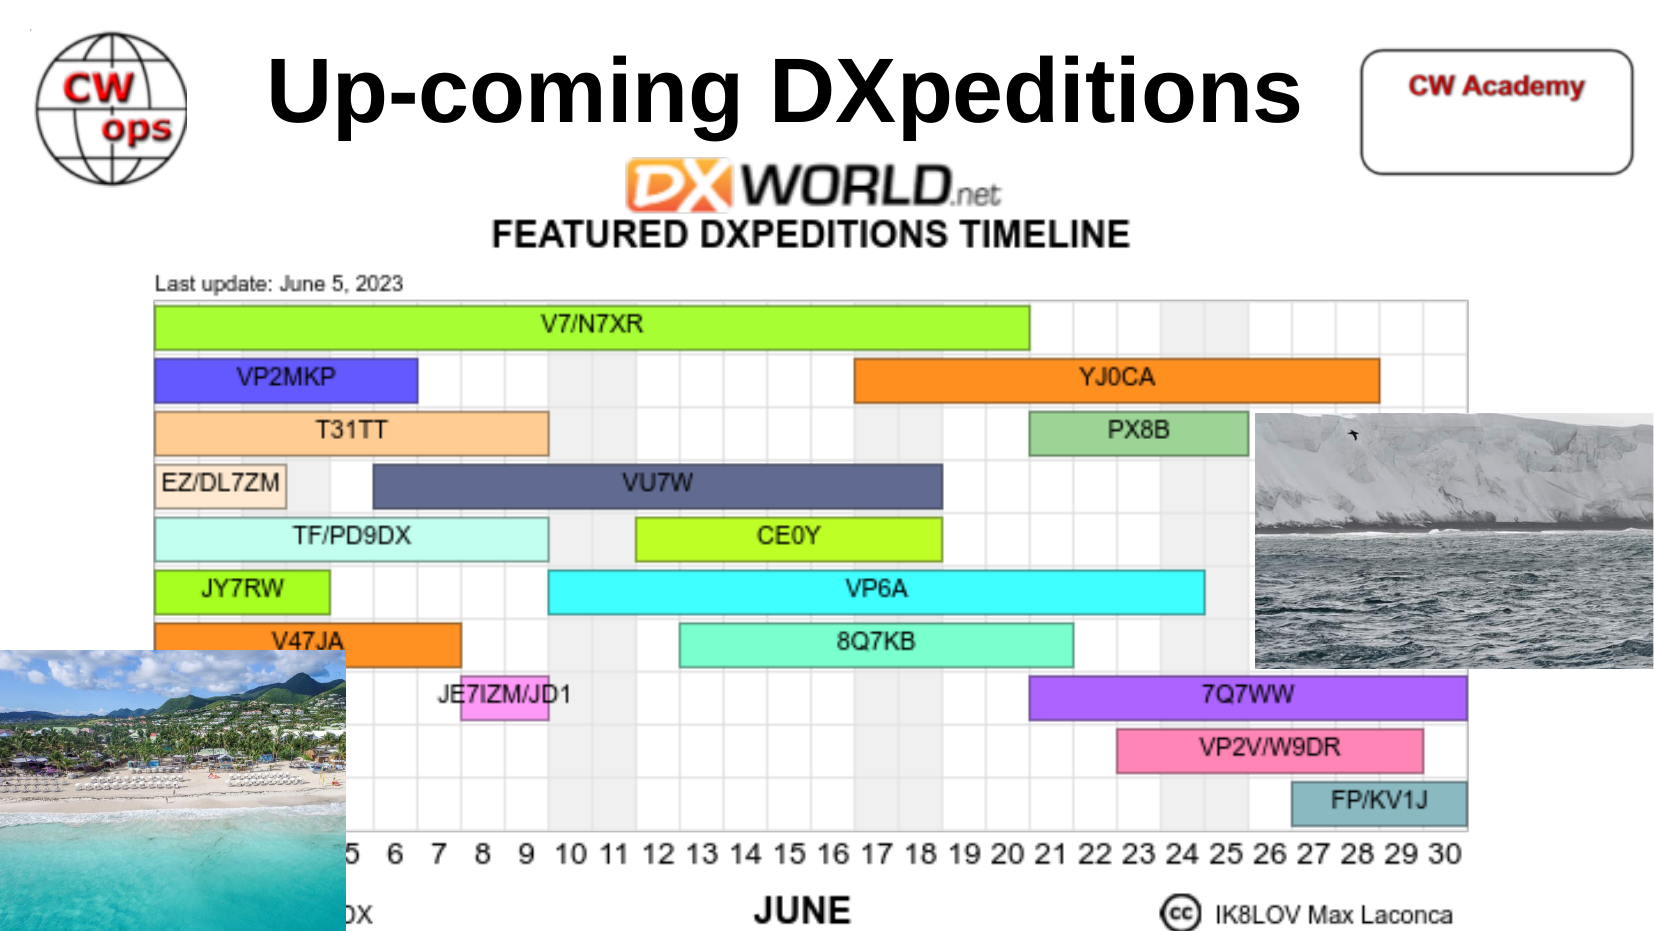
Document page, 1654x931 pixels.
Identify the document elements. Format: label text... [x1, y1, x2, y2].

picture [0, 29, 1654, 931]
title Up-coming DXpeditions [41, 13, 1531, 169]
